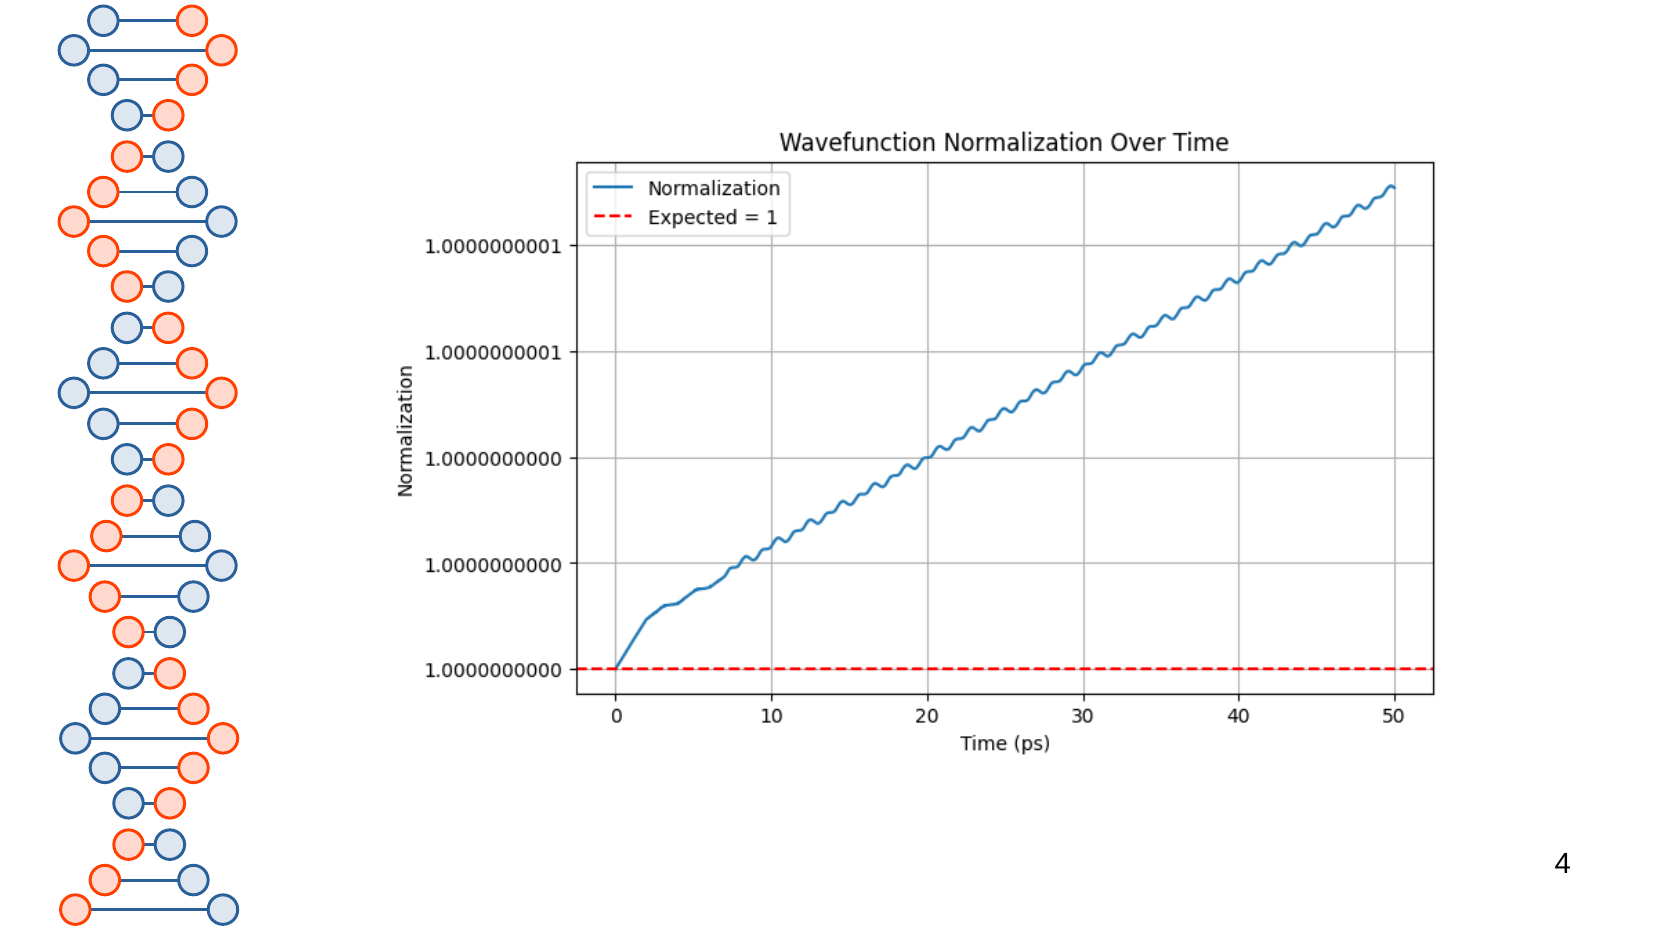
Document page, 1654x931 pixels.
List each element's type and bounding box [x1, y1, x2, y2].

picture [383, 118, 1447, 767]
